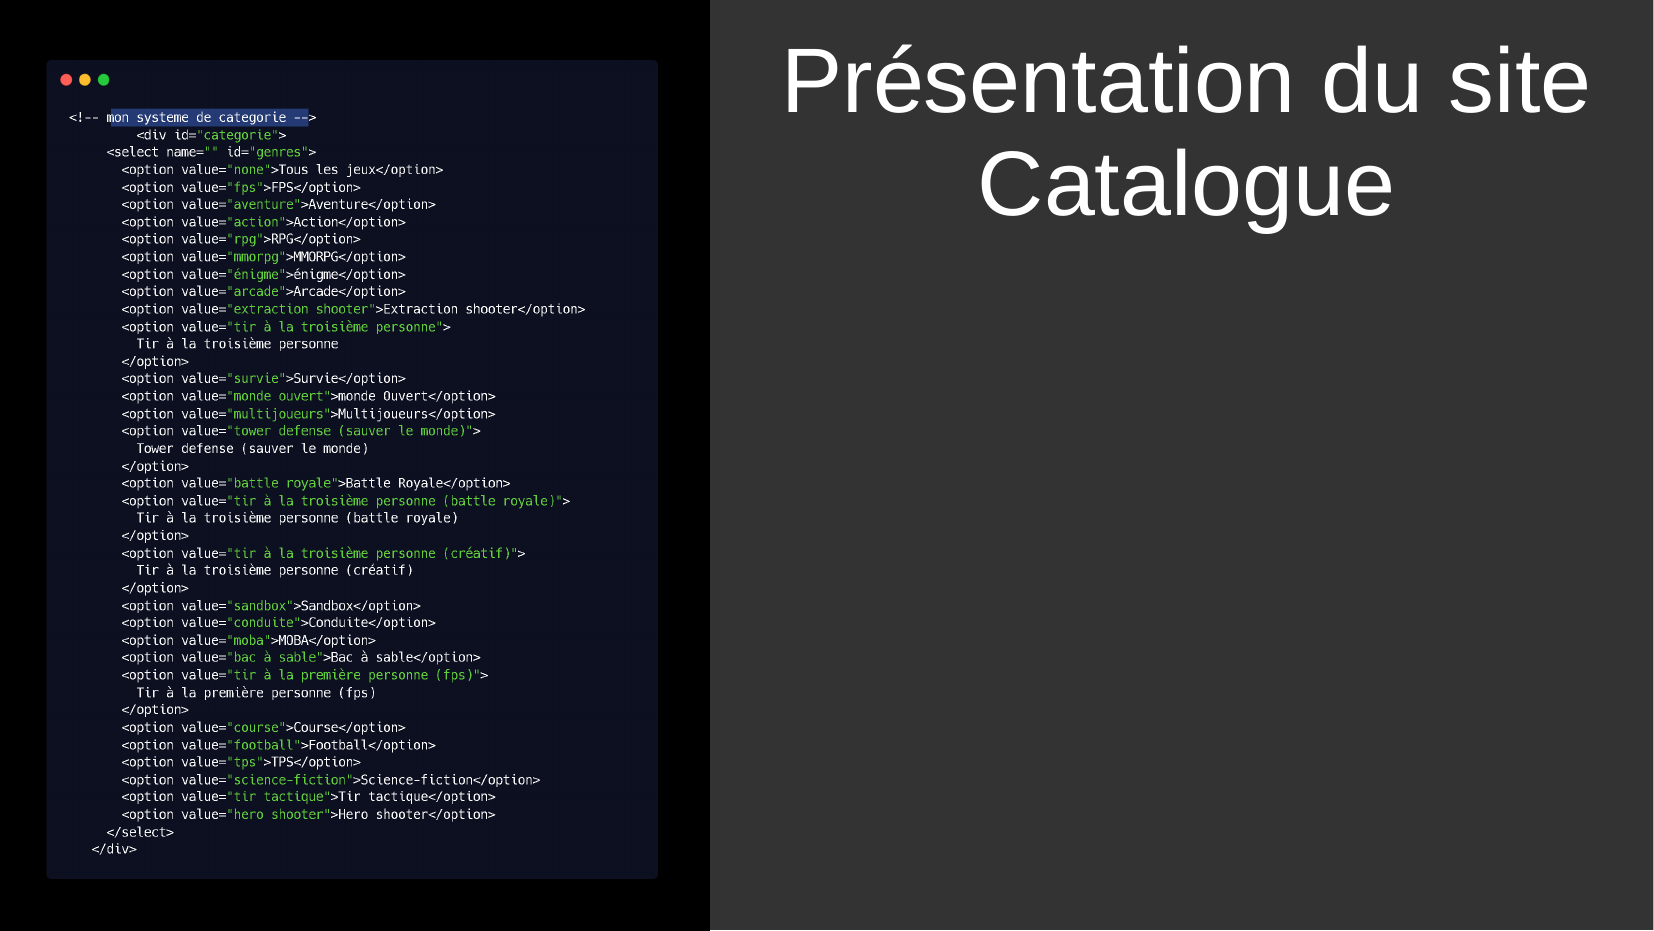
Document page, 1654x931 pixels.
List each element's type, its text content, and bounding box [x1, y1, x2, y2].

title Présentation du site Catalogue [710, 29, 1654, 235]
picture [0, 0, 710, 931]
